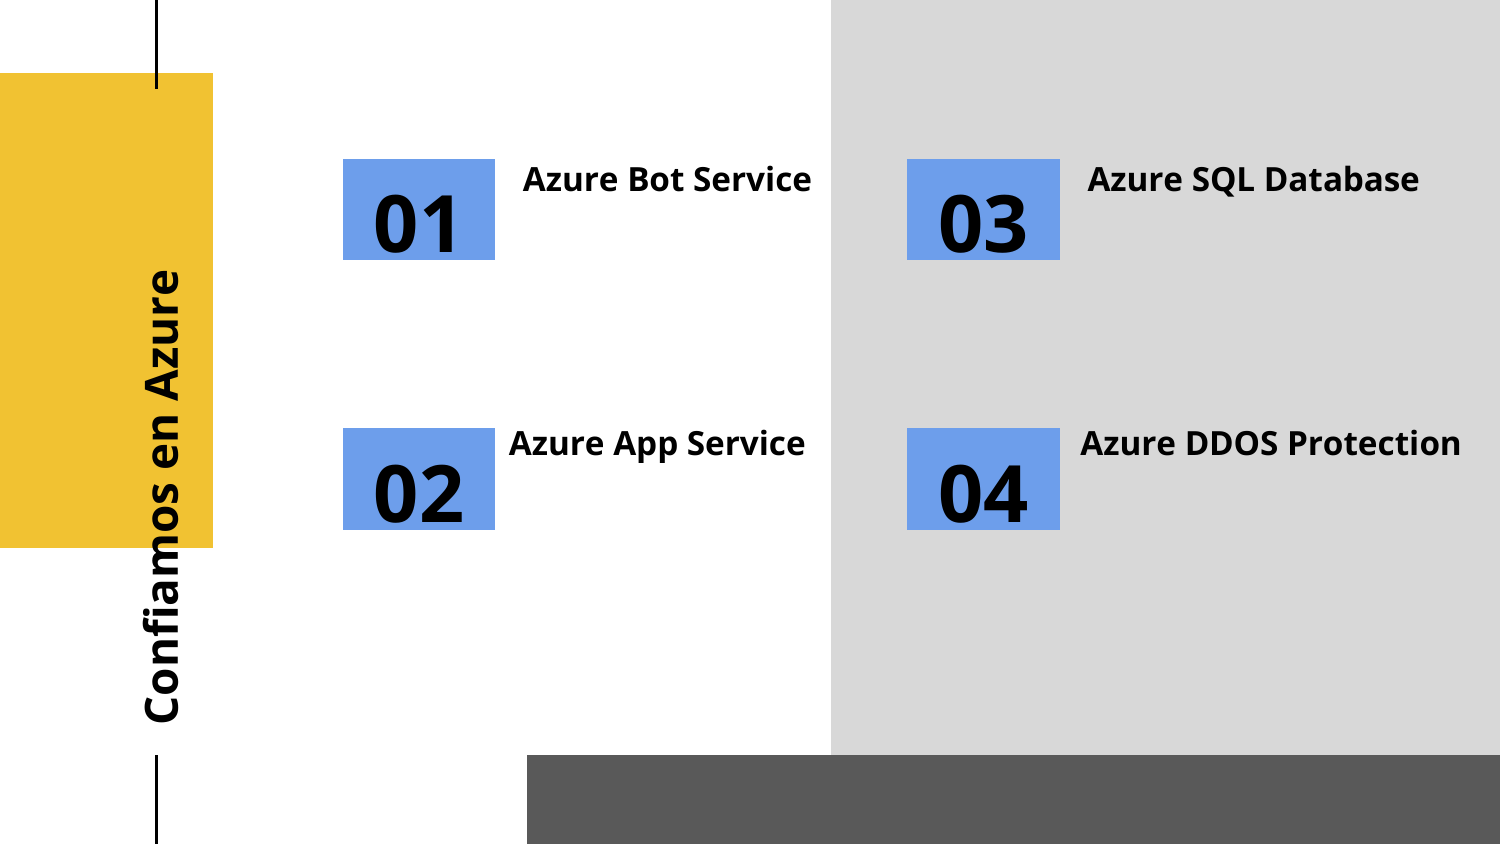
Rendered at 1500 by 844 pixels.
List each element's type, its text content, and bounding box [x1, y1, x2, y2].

text_box Azure SQL Database [1072, 143, 1461, 211]
title 04 [907, 428, 1060, 530]
title 03 [907, 158, 1060, 260]
subtitle Azure Bot Service [507, 143, 847, 211]
title Confiamos en Azure [116, 102, 196, 741]
text_box Azure App Service [493, 407, 833, 475]
title 02 [342, 428, 496, 530]
title 01 [342, 158, 496, 260]
text_box Azure DDOS Protection [1065, 407, 1484, 478]
